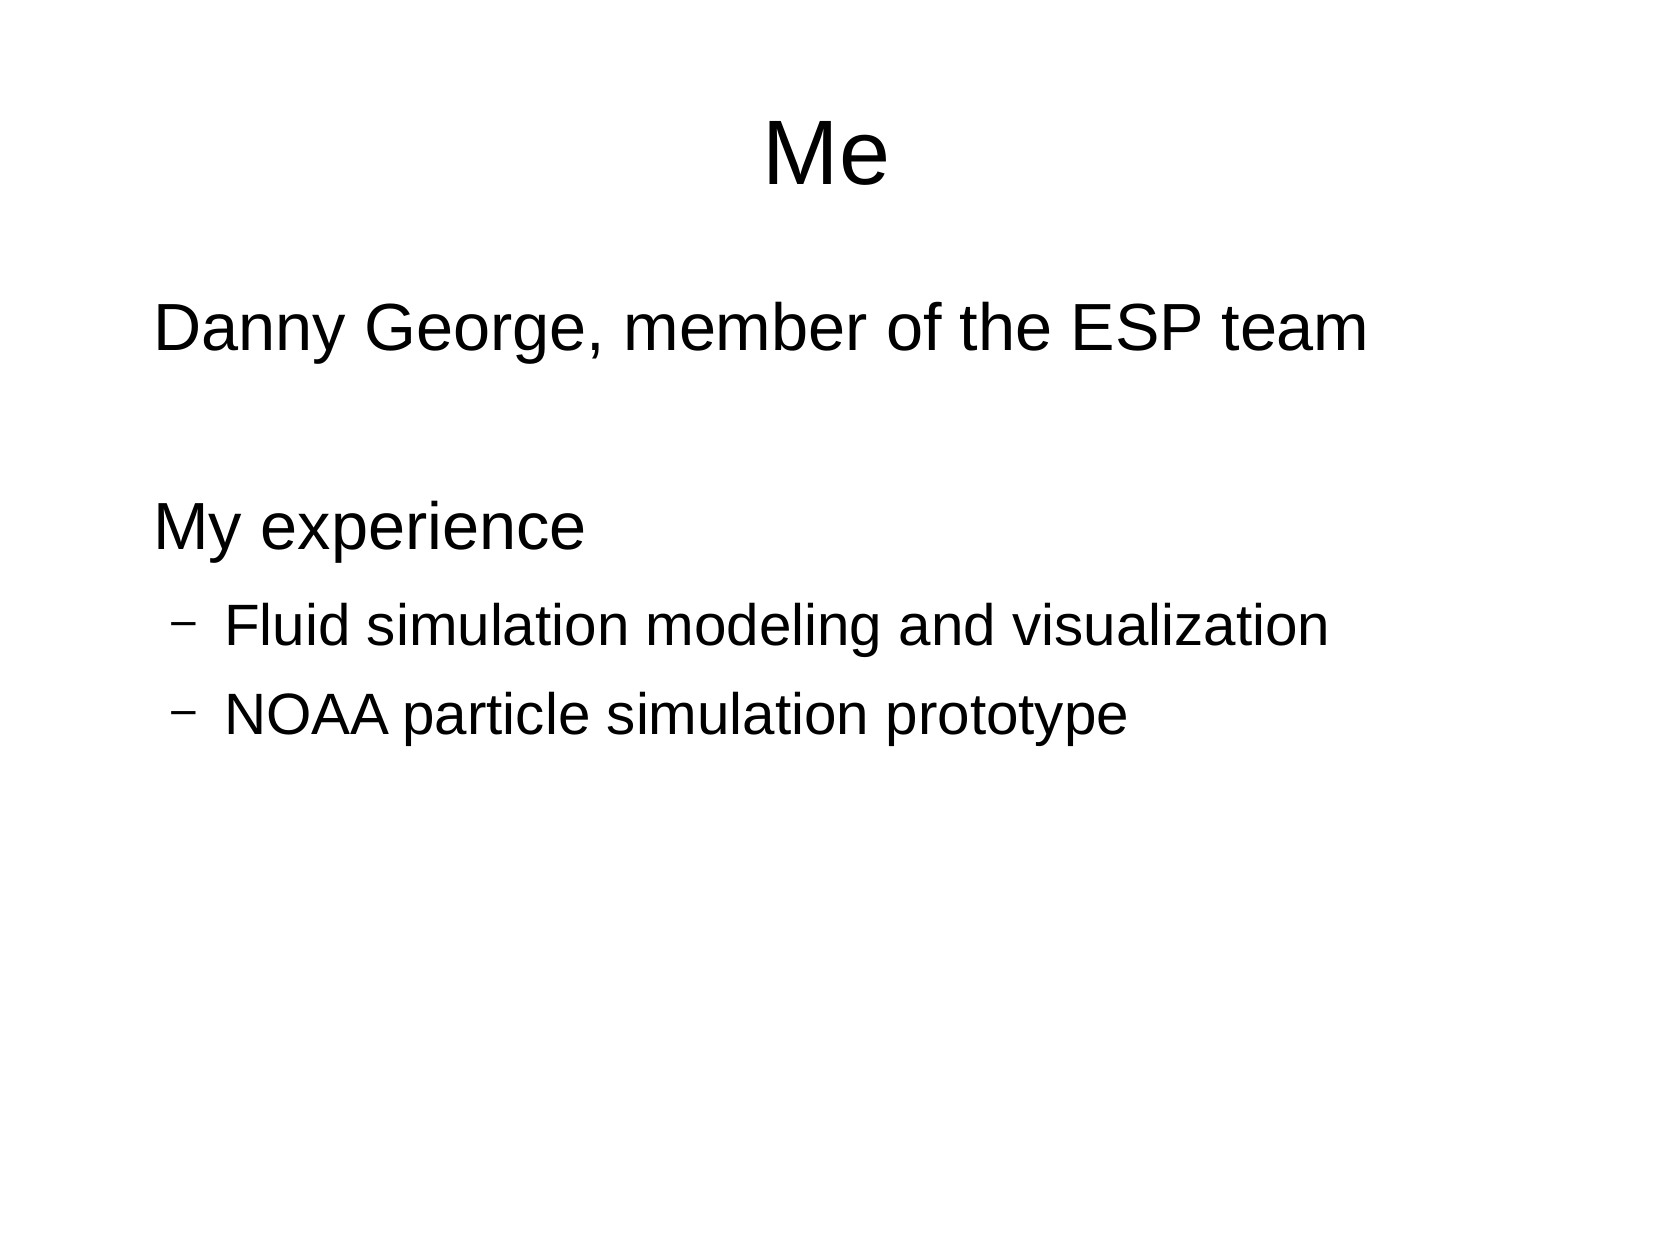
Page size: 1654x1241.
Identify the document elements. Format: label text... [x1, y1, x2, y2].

list My experience Fluid simulation modeling and visualization NOAA particle simulation prototype [82, 488, 1571, 832]
list Danny George, member of the ESP team [82, 290, 1571, 488]
title Me [82, 49, 1571, 257]
